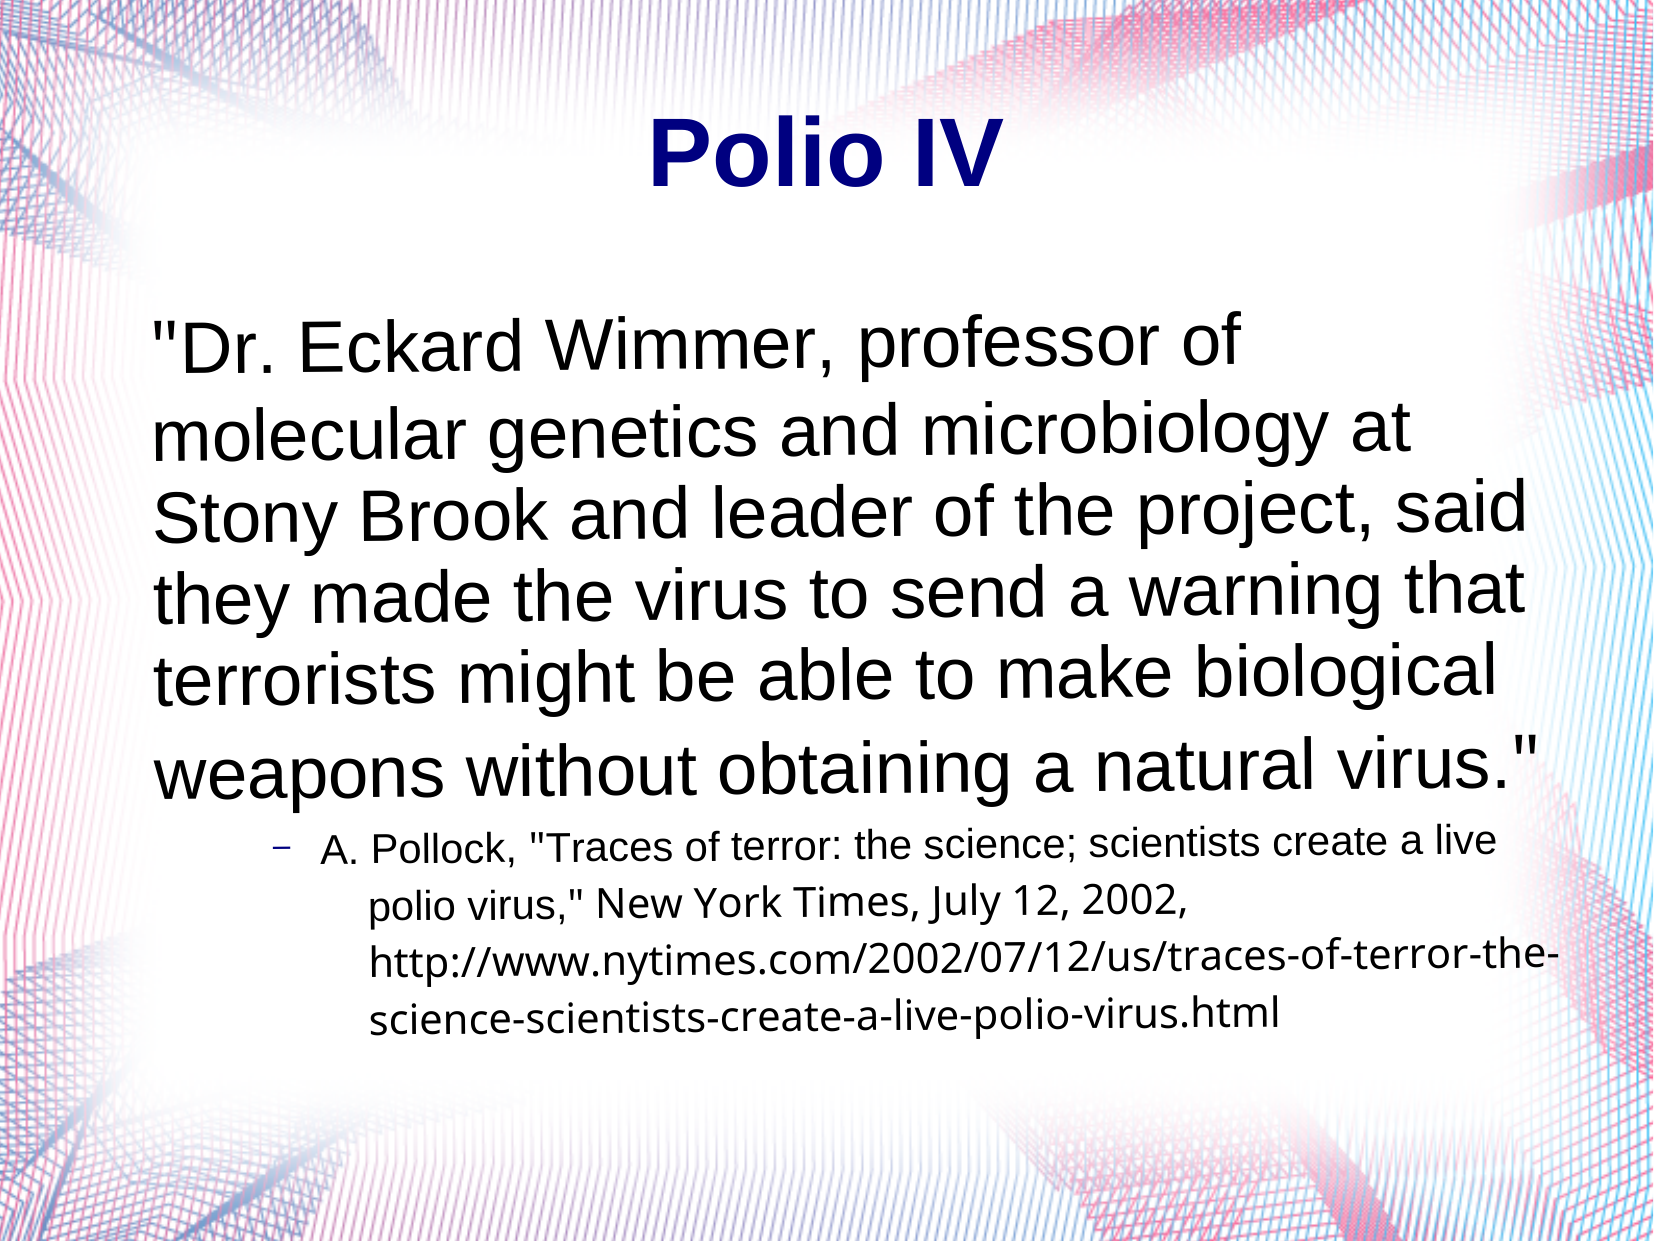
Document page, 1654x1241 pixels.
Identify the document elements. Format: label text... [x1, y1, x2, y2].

title Polio IV [82, 49, 1571, 257]
list "Dr. Eckard Wimmer, professor of molecular genetics and microbiology at Stony Brook and leader of the project, said they made the virus to send a warning that terrorists might be able to make biological weapons without obtaining a natural virus." A. Pollock, "Traces of terror: the science; scientists create a live polio virus," New York Times, July 12, 2002, http://www.nytimes.com/2002/07/12/us/traces-of-terror-the-science-scientists-create-a-live-polio-virus.html [79, 283, 1575, 1116]
picture [0, 0, 1654, 1241]
